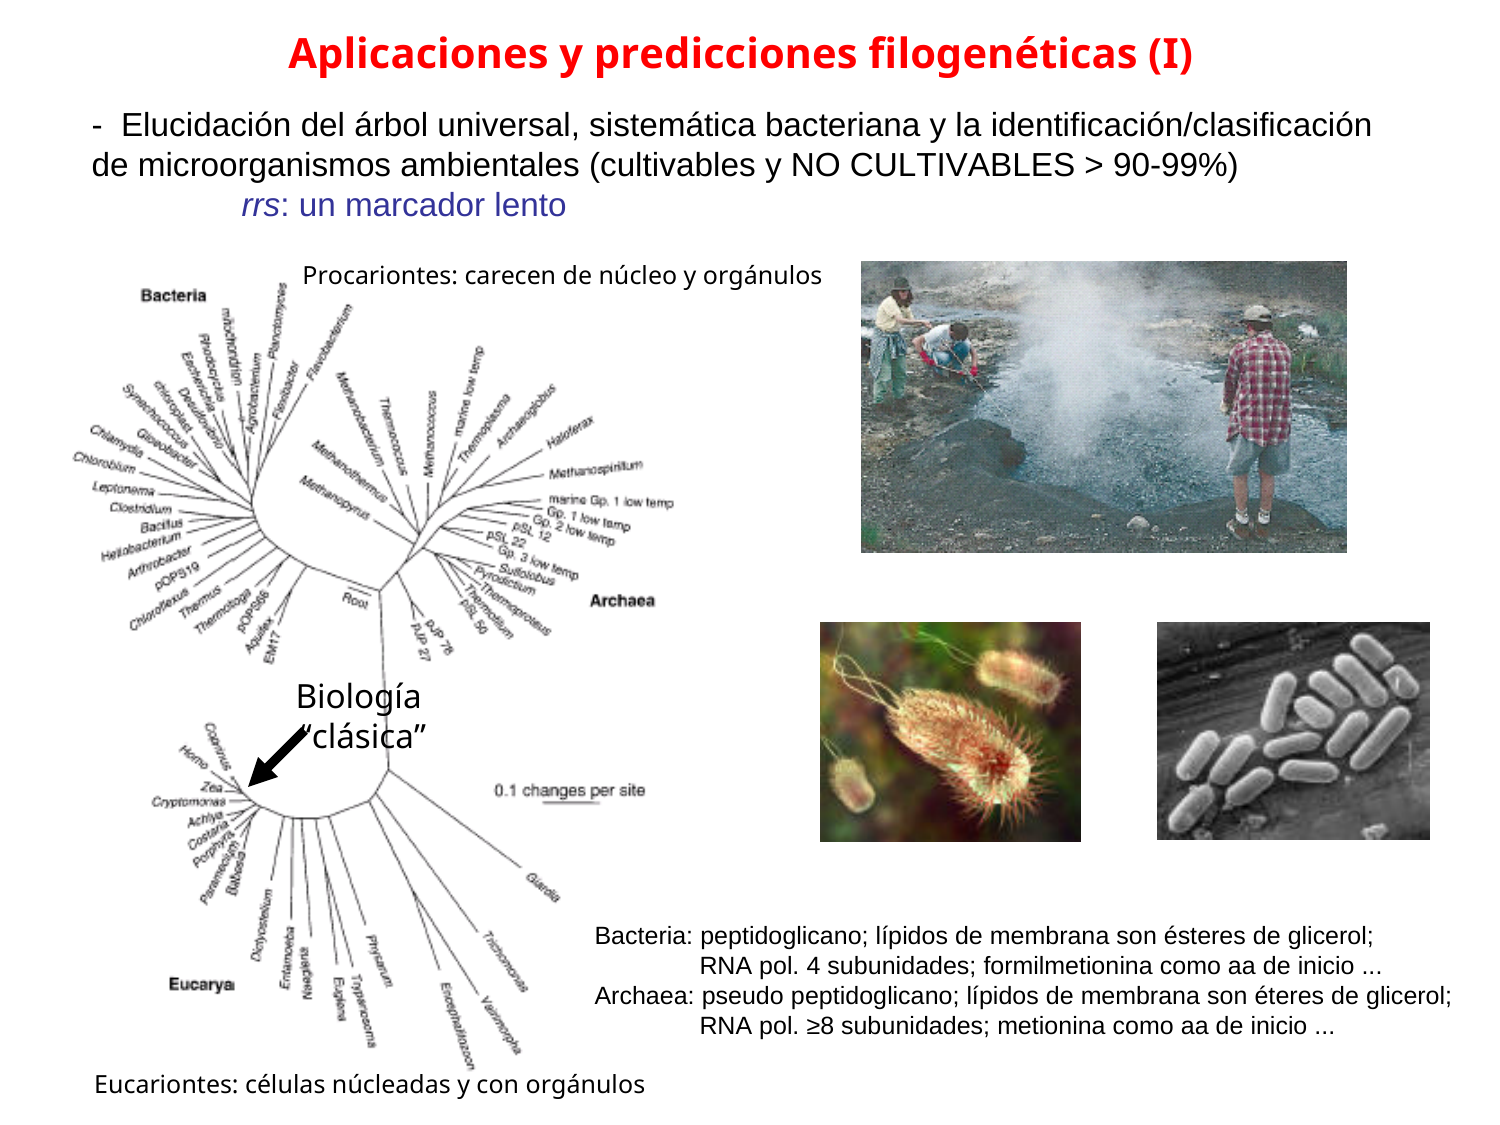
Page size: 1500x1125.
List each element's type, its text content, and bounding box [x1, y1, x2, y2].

picture [820, 622, 1081, 842]
text_box Aplicaciones y predicciones filogenéticas (I) [273, 19, 1209, 85]
picture [1157, 622, 1430, 840]
text_box Biología “clásica” [280, 667, 446, 763]
picture [861, 261, 1347, 553]
text_box Bacteria: peptidoglicano; lípidos de membrana son ésteres de glicerol; RNA pol. 4 subunidades; formilmetionina como aa de inicio ... Archaea: pseudo peptidoglicano; lípidos de membrana son éteres de glicerol; RNA pol. ≥8 subunidades; metionina como aa de inicio ... [579, 911, 1477, 1048]
text_box Eucariontes: células núcleadas y con orgánulos [79, 1060, 662, 1107]
text_box - Elucidación del árbol universal, sistemática bacteriana y la identificación/clasificación de microorganismos ambientales (cultivables y NO CULTIVABLES > 90-99%) rrs: un marcador lento [76, 95, 1400, 232]
text_box Procariontes: carecen de núcleo y orgánulos [287, 251, 839, 297]
picture [64, 278, 683, 1077]
